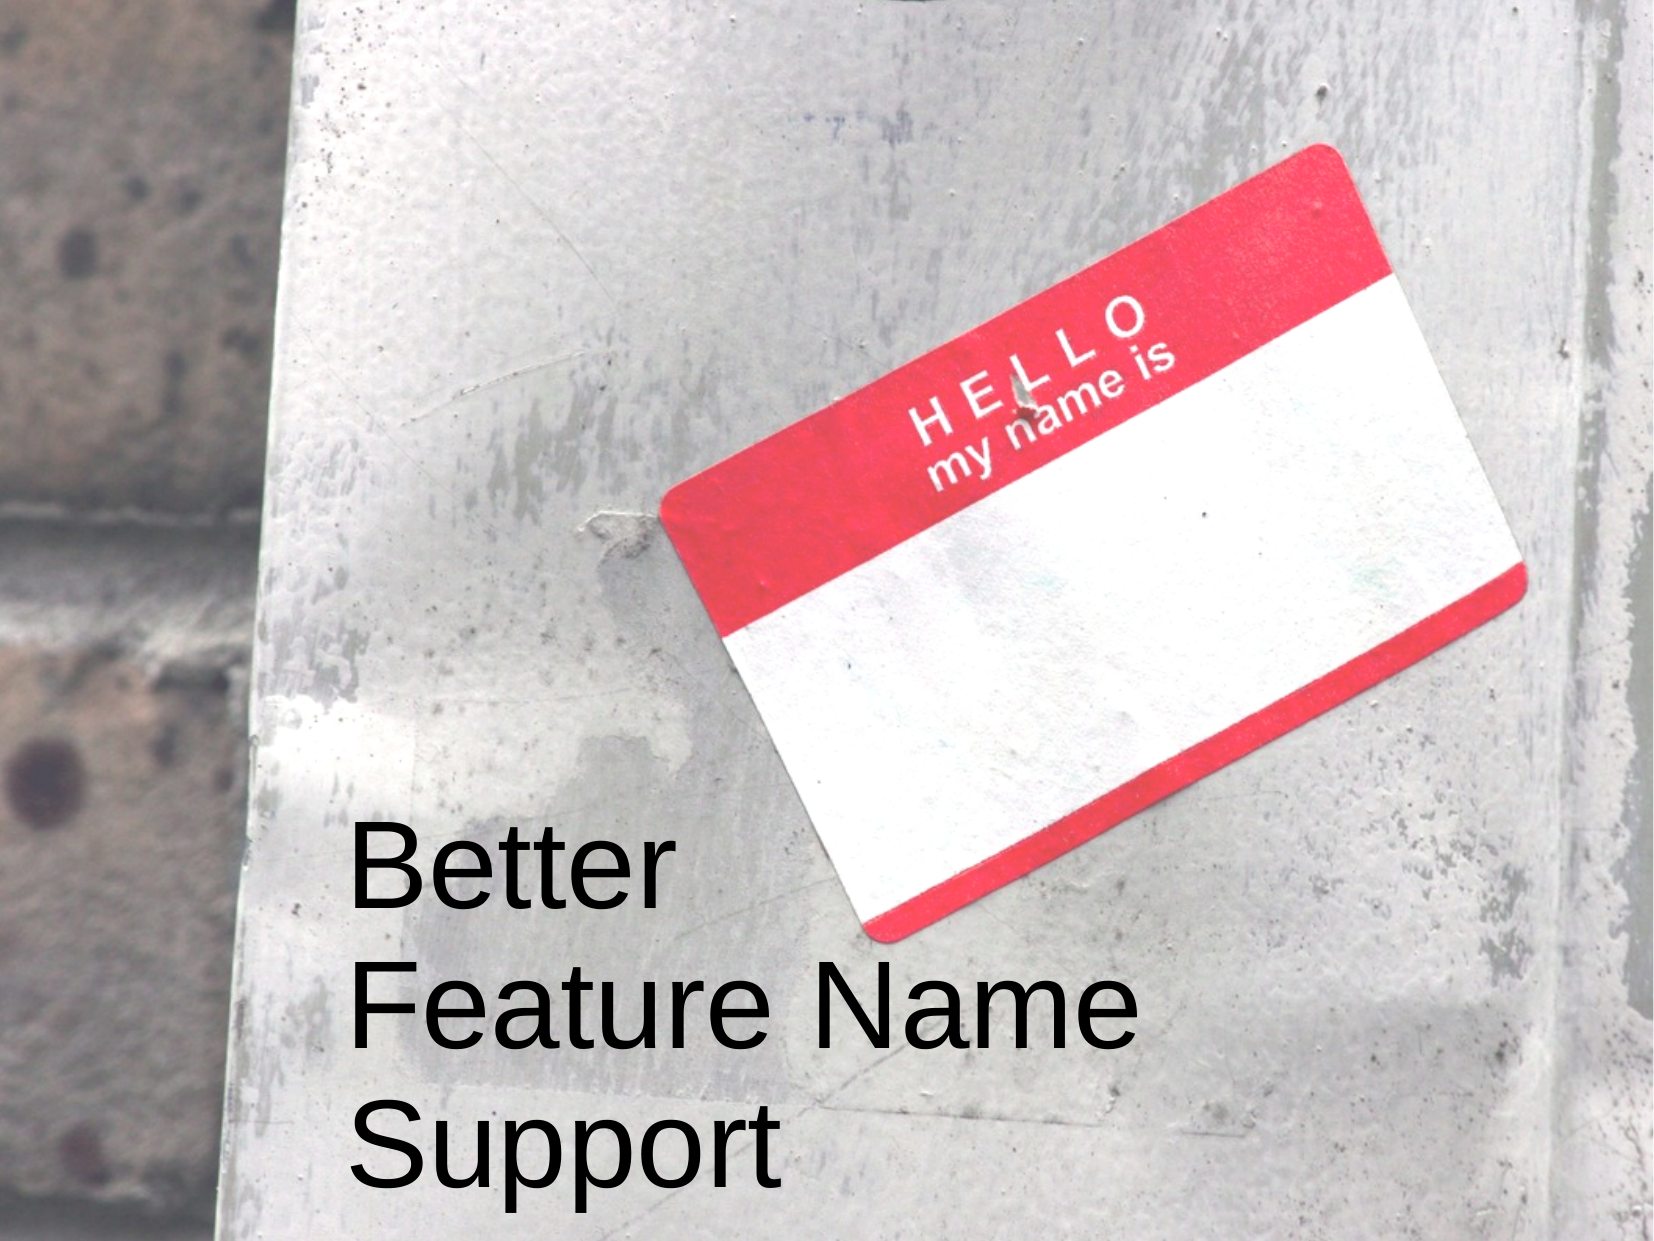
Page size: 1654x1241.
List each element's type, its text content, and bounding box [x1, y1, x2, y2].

picture [0, 0, 1654, 1241]
title Better Feature Name Support [345, 795, 1654, 1215]
